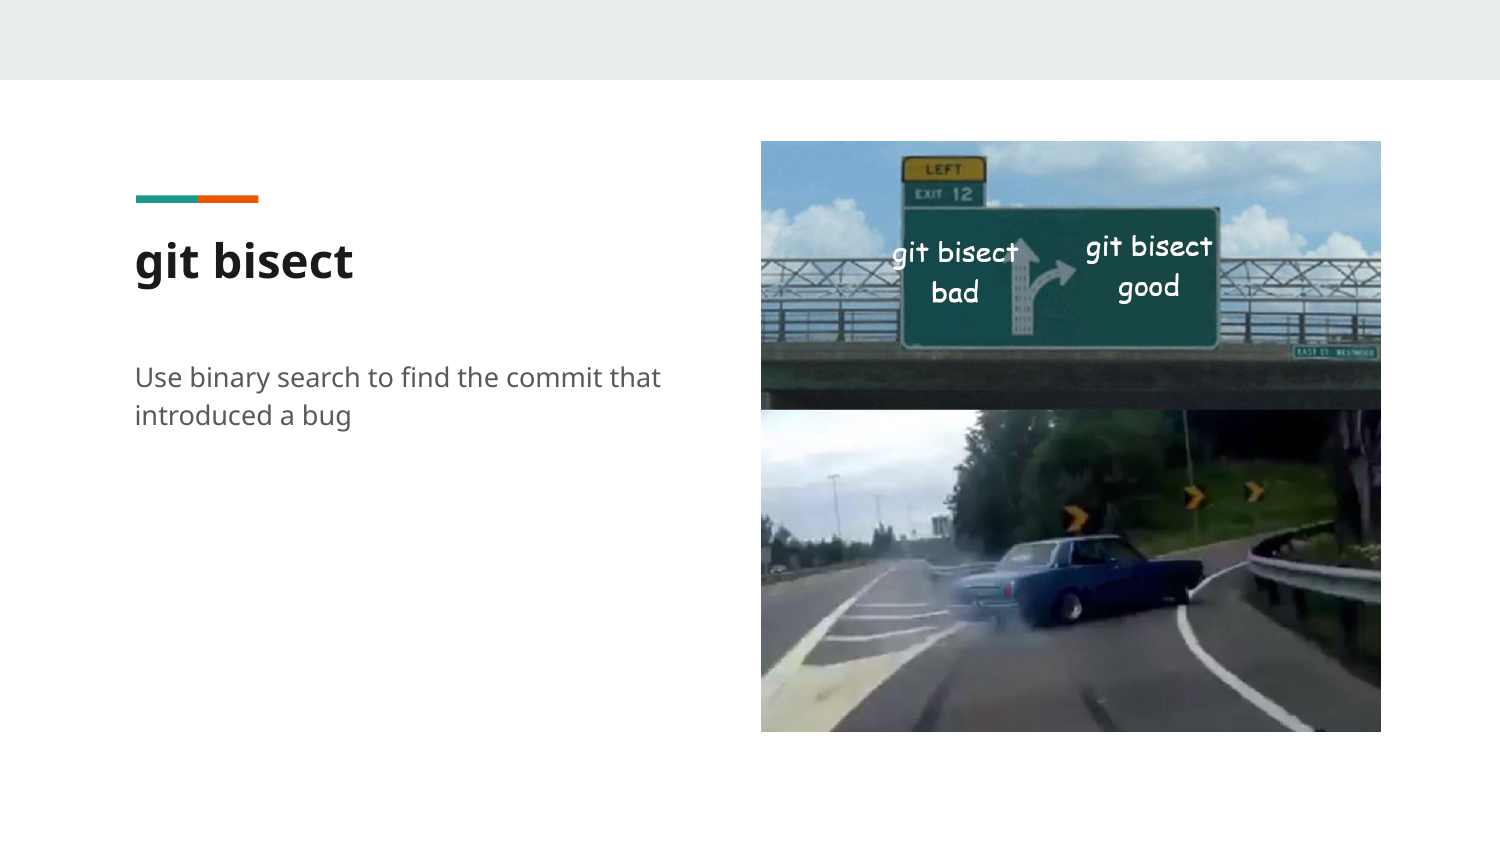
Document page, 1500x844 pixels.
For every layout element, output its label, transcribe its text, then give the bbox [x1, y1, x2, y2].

title git bisect [119, 216, 761, 305]
list Use binary search to find the commit that introduced a bug [119, 341, 739, 712]
picture [761, 141, 1381, 732]
